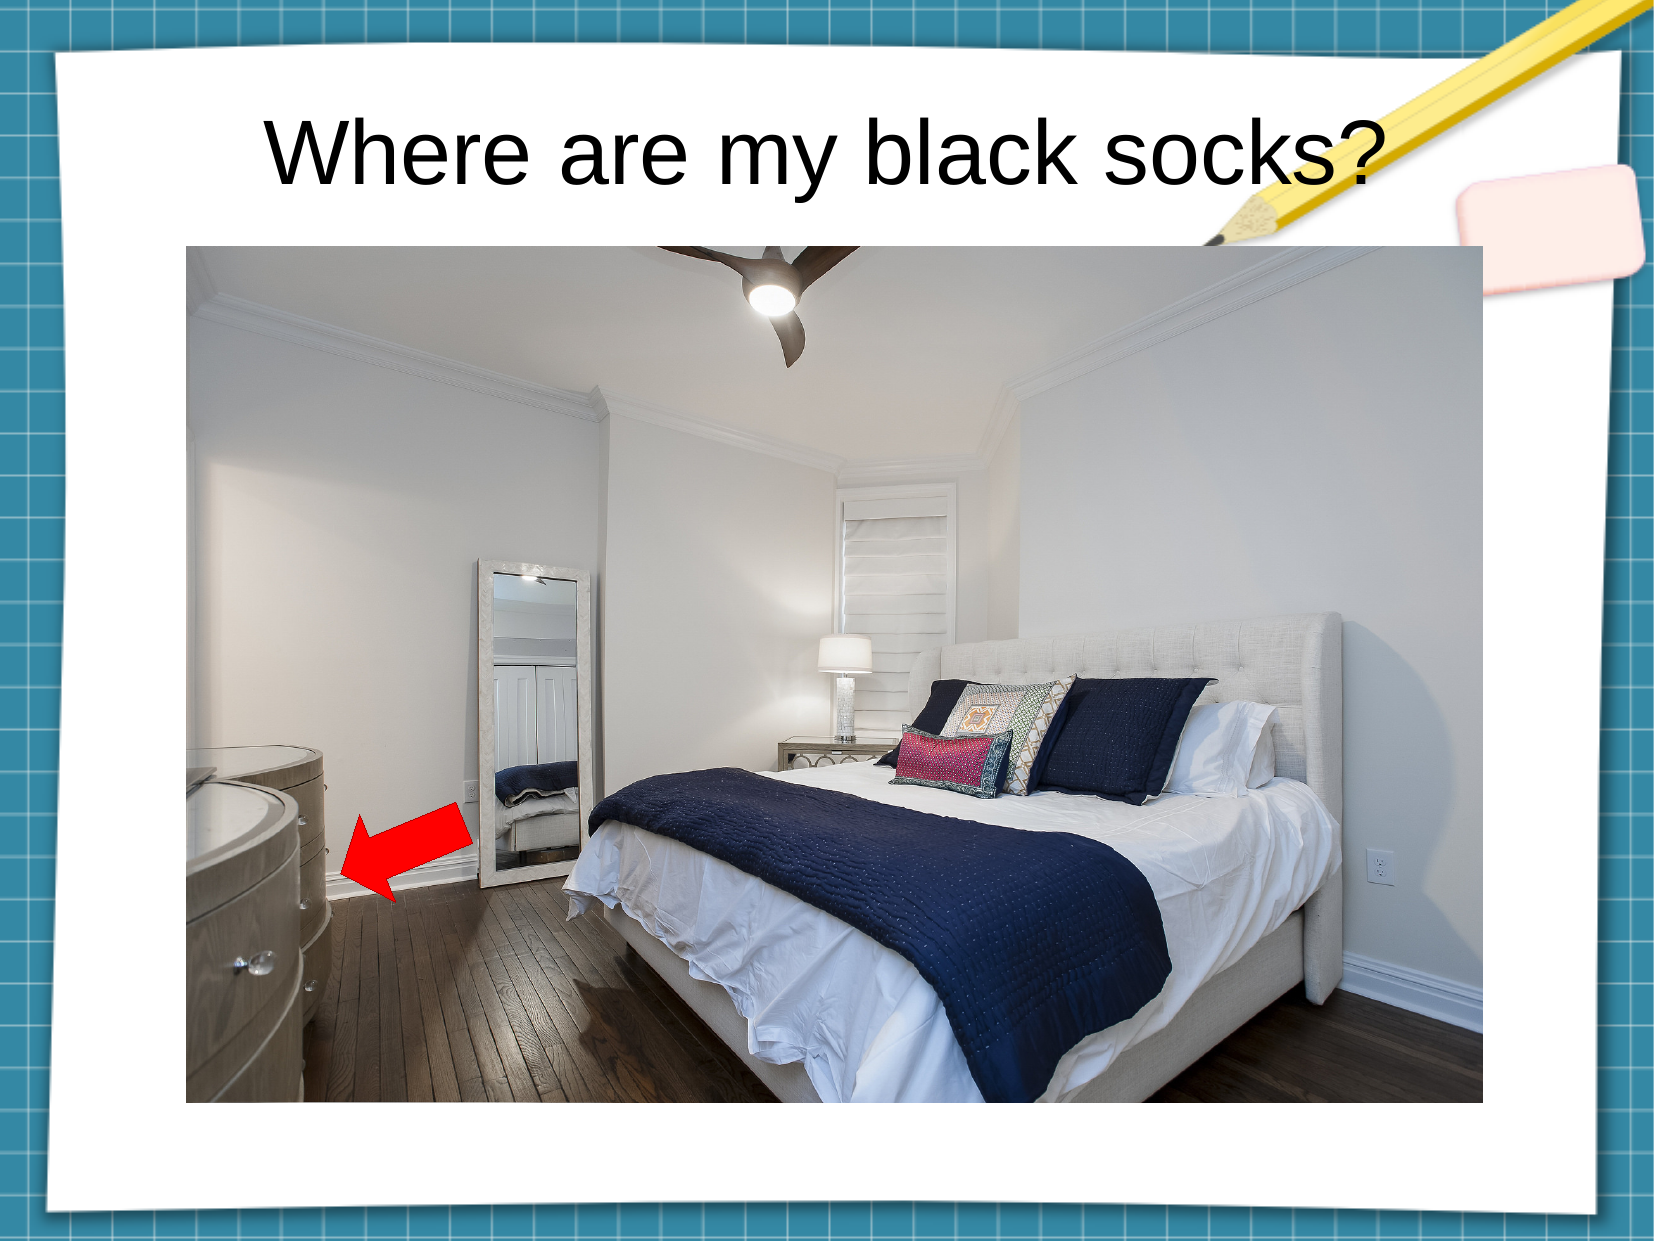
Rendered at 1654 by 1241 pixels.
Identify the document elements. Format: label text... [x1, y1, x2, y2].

text_box [340, 802, 473, 903]
title Where are my black socks? [82, 49, 1571, 257]
picture [0, 0, 1654, 1241]
